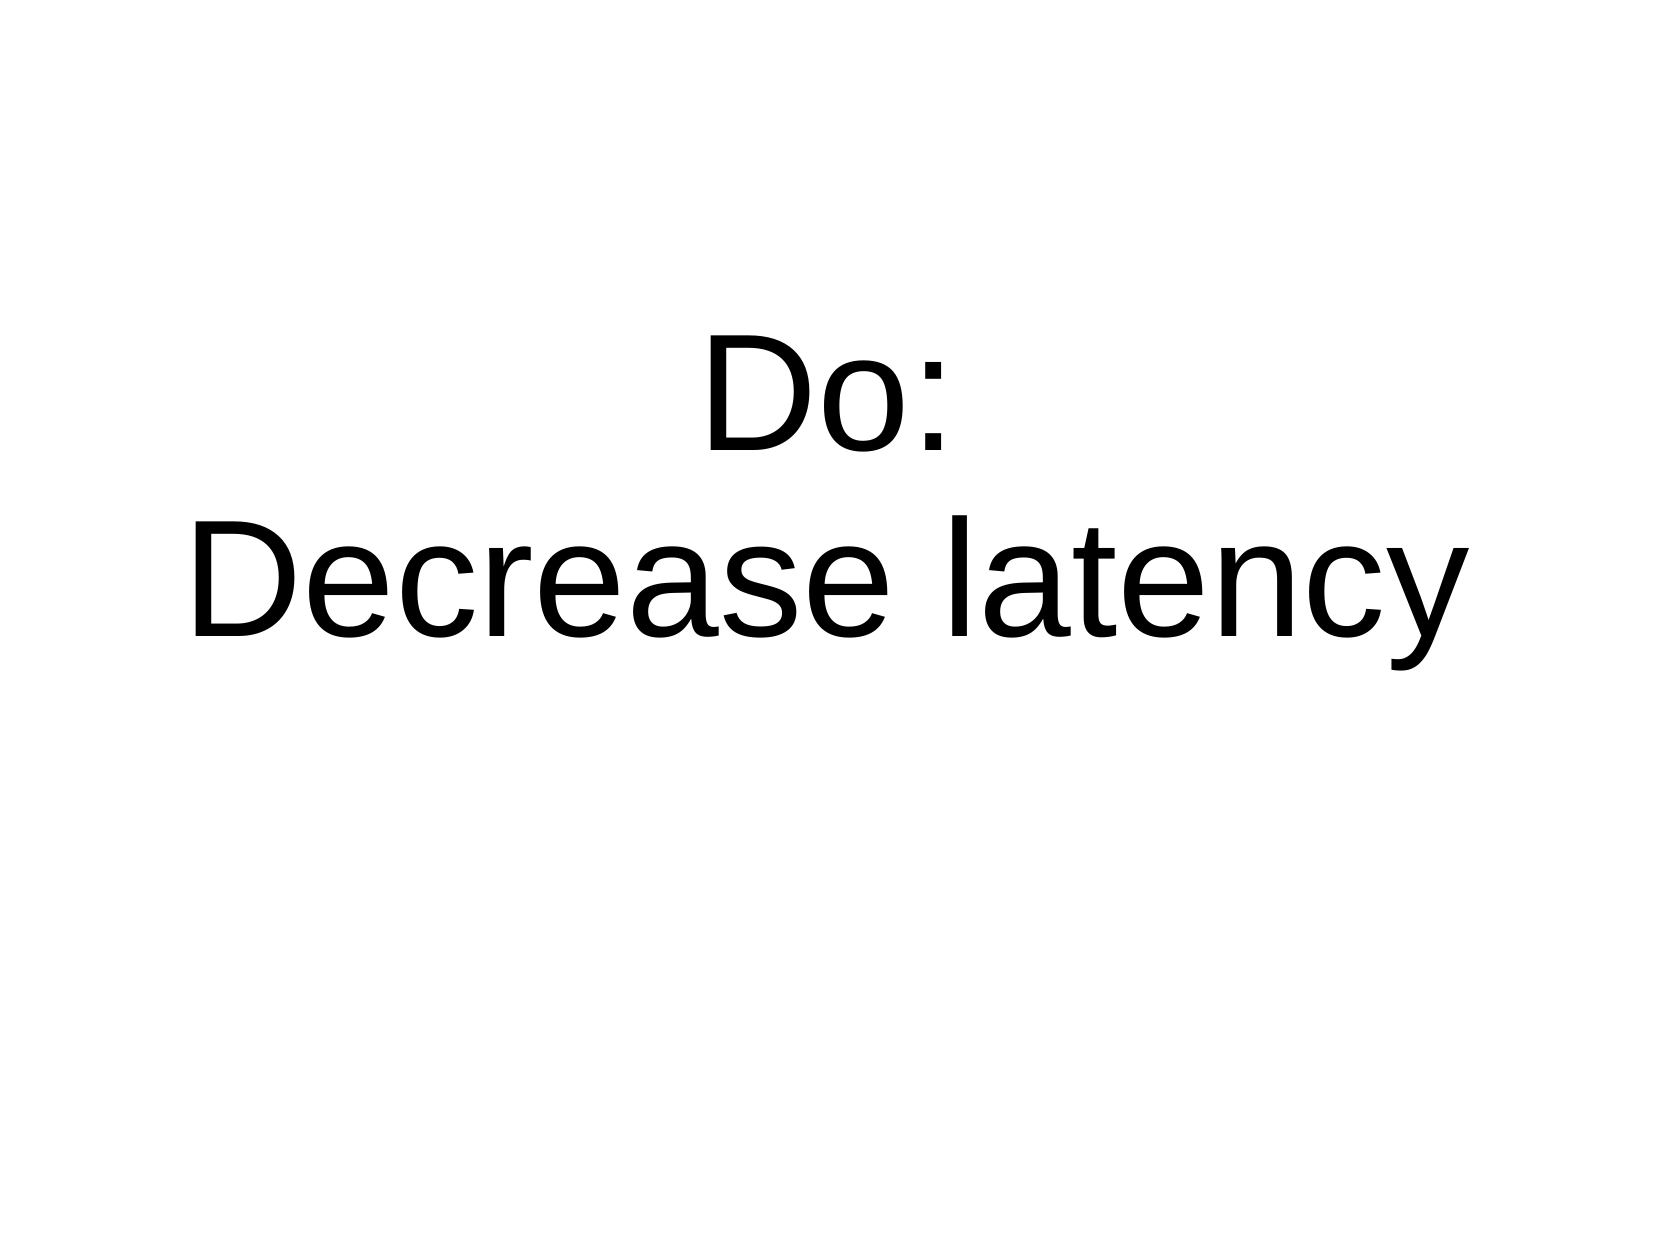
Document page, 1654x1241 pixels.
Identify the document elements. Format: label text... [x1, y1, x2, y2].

subtitle Do: Decrease latency [82, 49, 1571, 1109]
